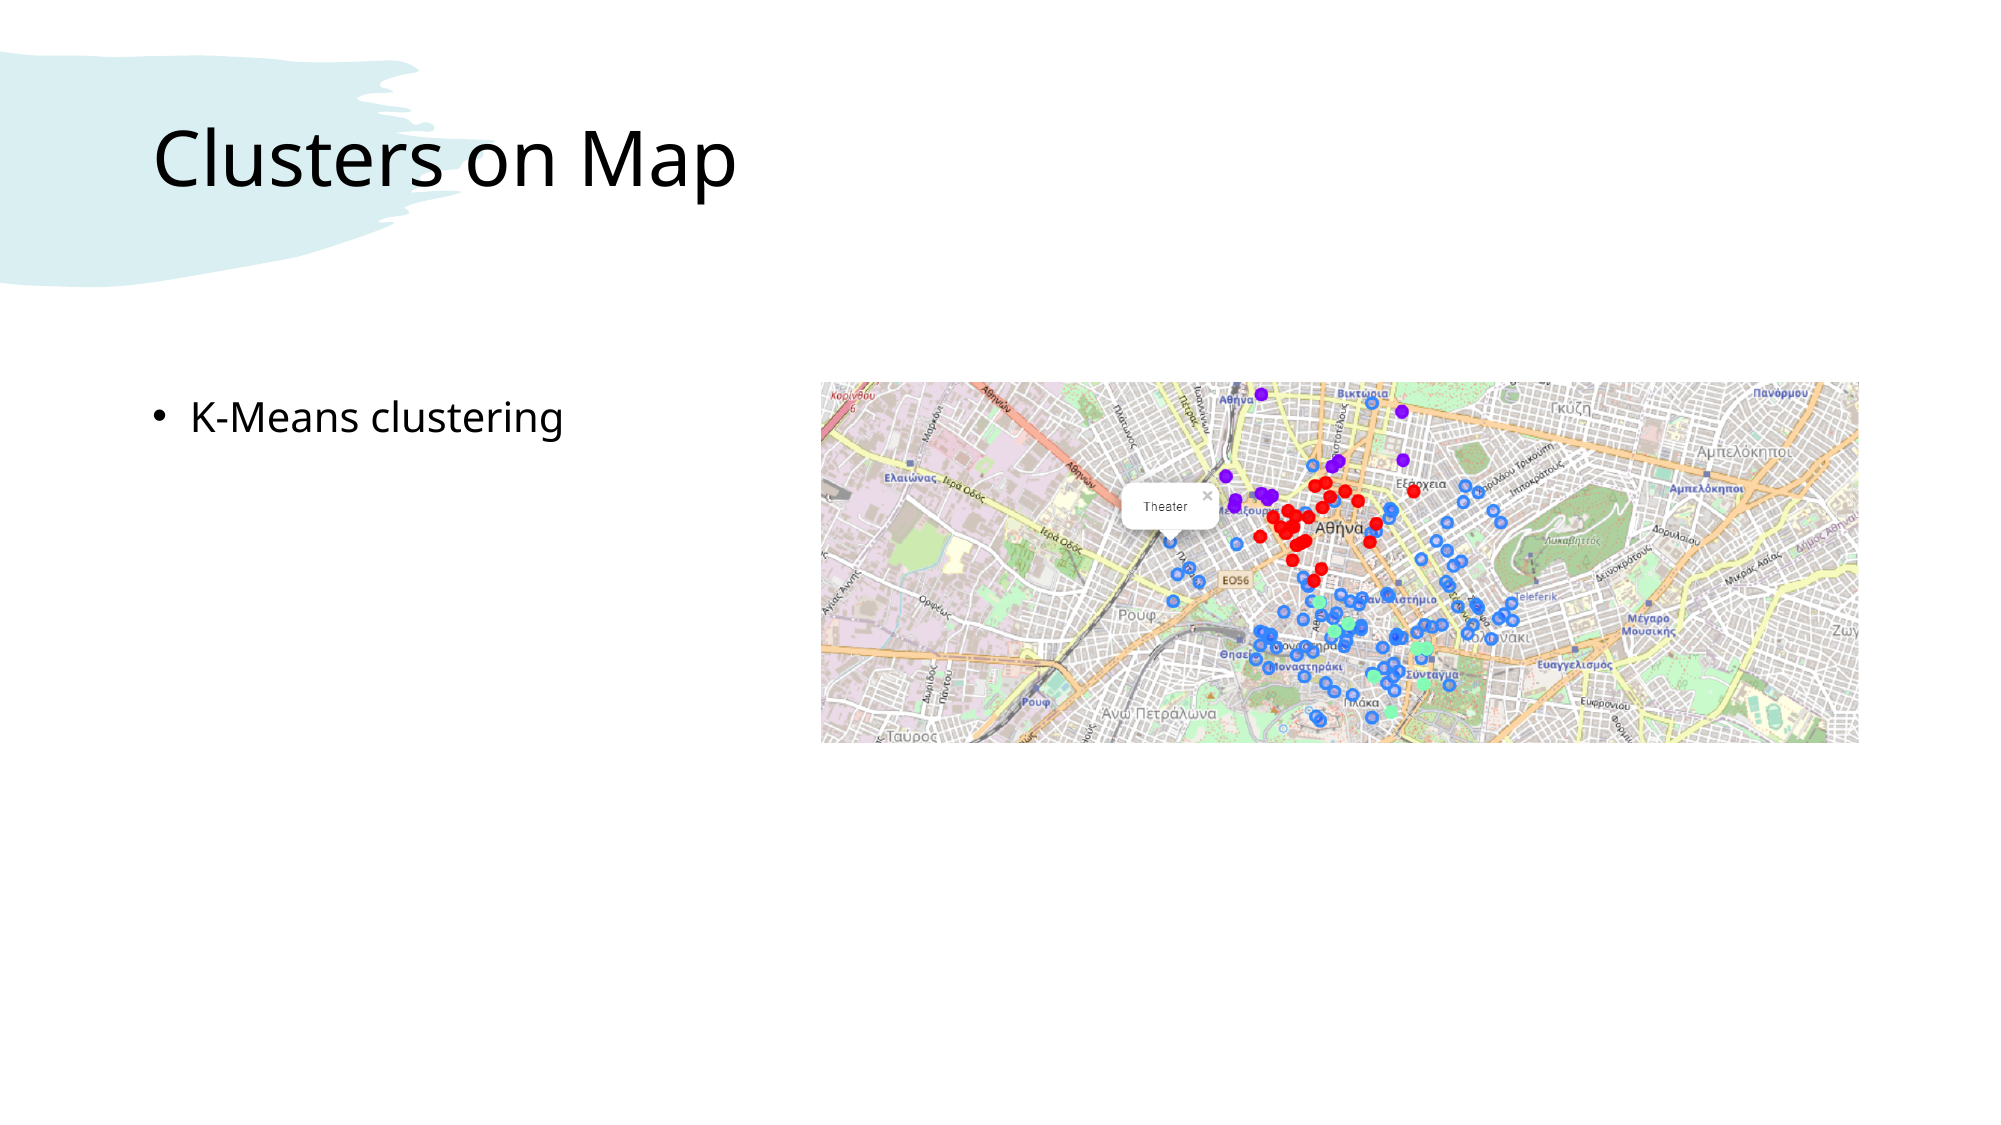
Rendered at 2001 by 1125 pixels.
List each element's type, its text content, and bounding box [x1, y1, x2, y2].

picture [821, 382, 1859, 743]
list K-Means clustering [137, 382, 764, 1014]
title Clusters on Map [137, 59, 764, 357]
